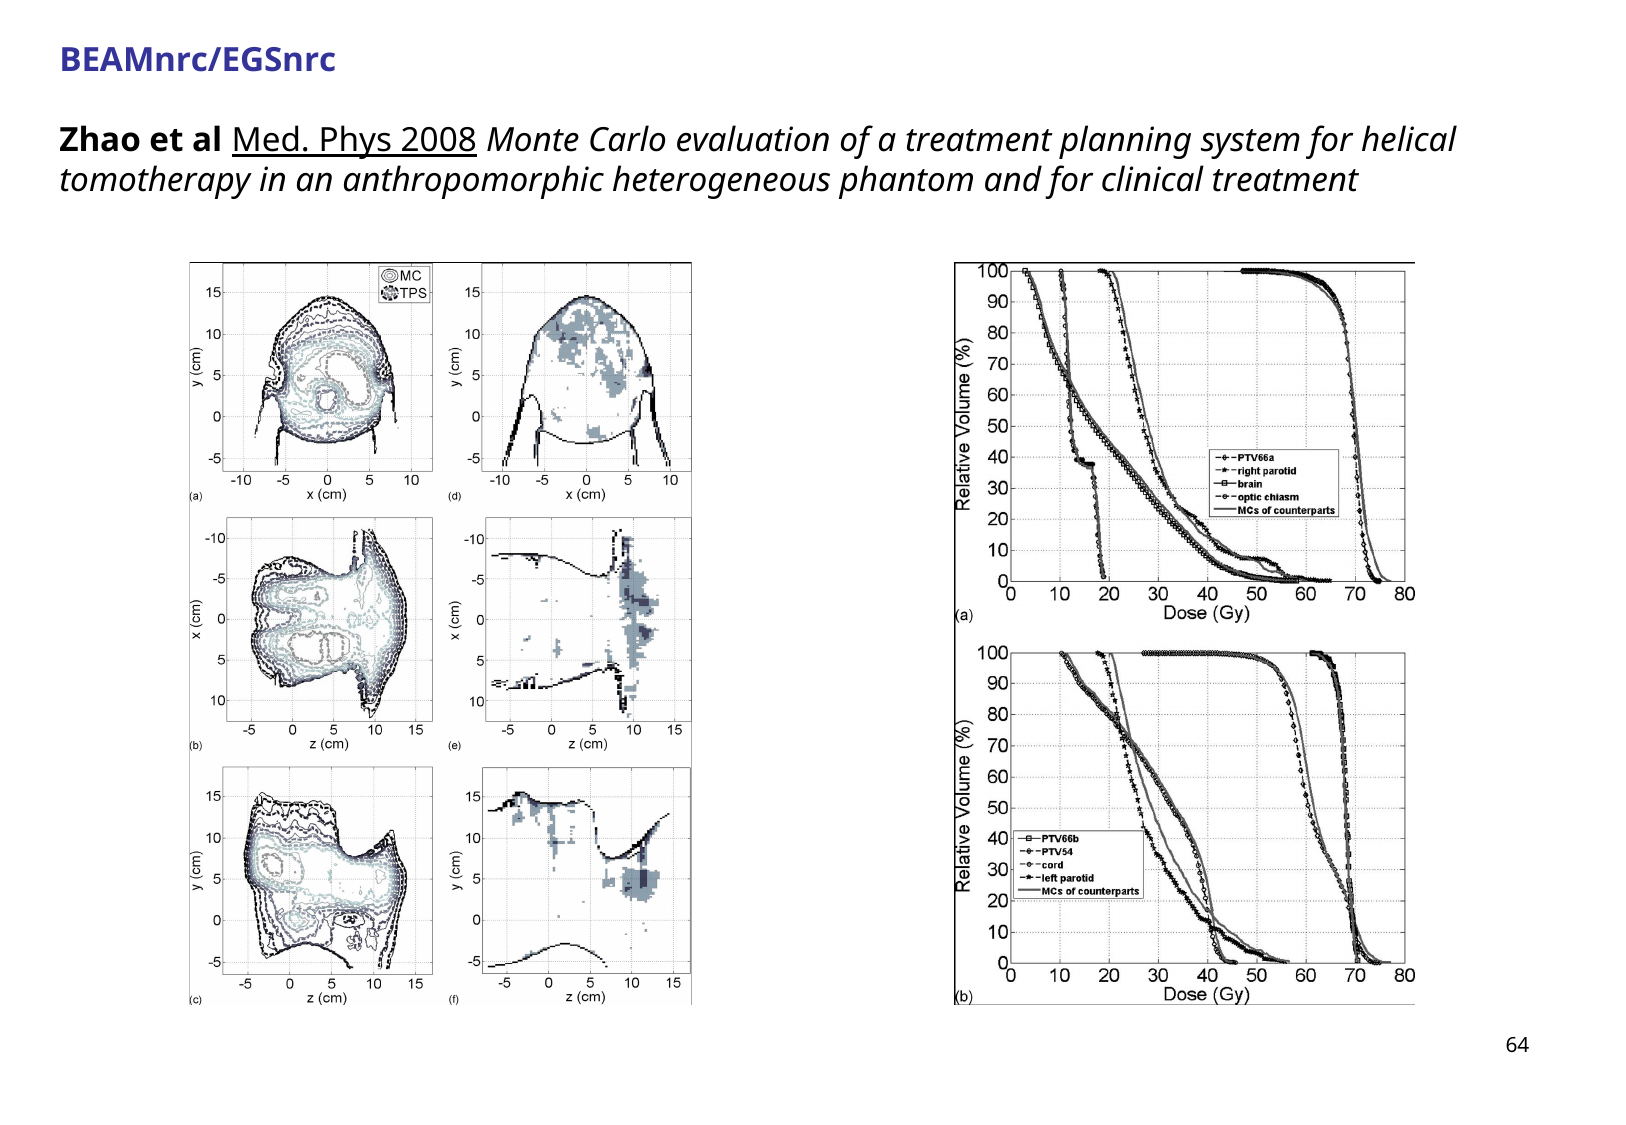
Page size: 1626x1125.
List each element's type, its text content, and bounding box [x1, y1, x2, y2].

text_box BEAMnrc/EGSnrc Zhao et al Med. Phys 2008 Monte Carlo evaluation of a treatment planning system for helical tomotherapy in an anthropomorphic heterogeneous phantom and for clinical treatment [44, 30, 1593, 207]
picture [189, 262, 692, 1005]
picture [954, 262, 1415, 1005]
